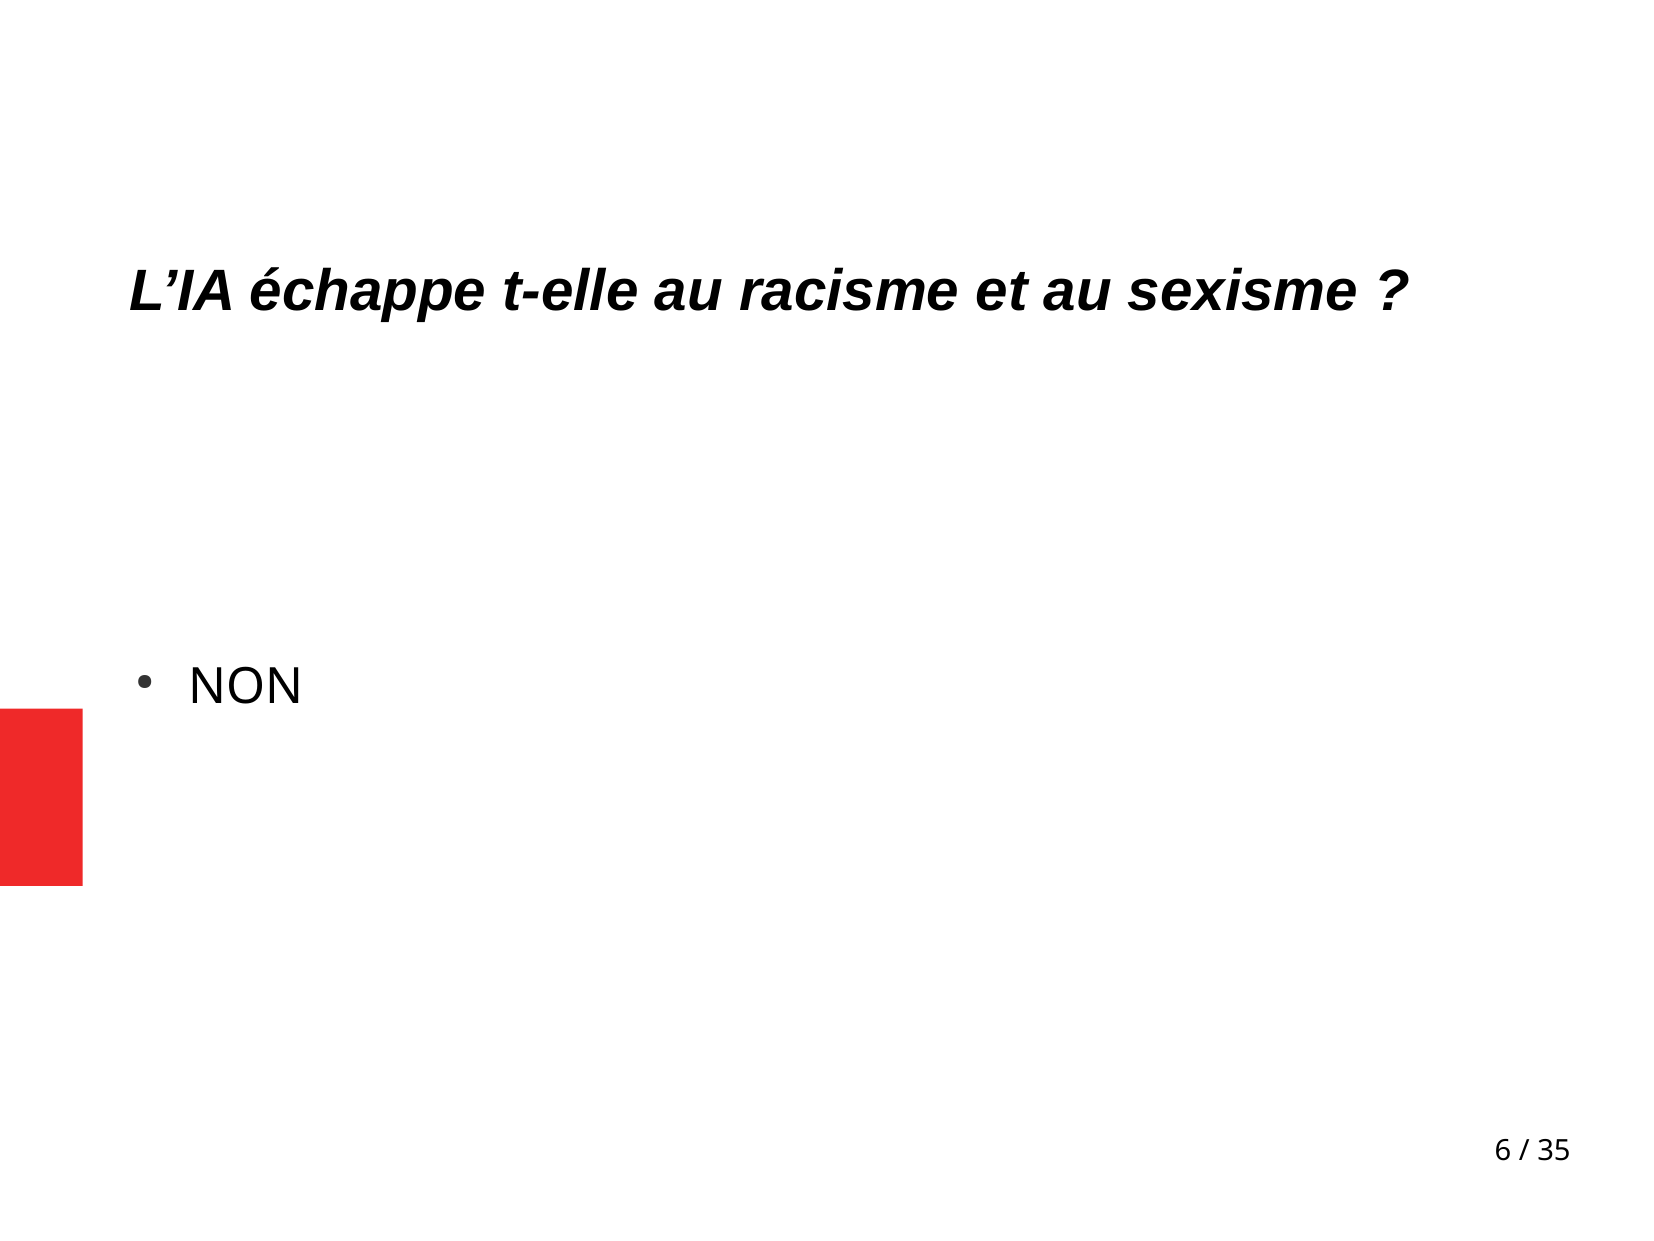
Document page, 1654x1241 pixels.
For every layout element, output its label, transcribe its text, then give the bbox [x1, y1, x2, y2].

list NON [118, 649, 804, 727]
title L’IA échappe t-elle au racisme et au sexisme ? [129, 153, 1536, 390]
